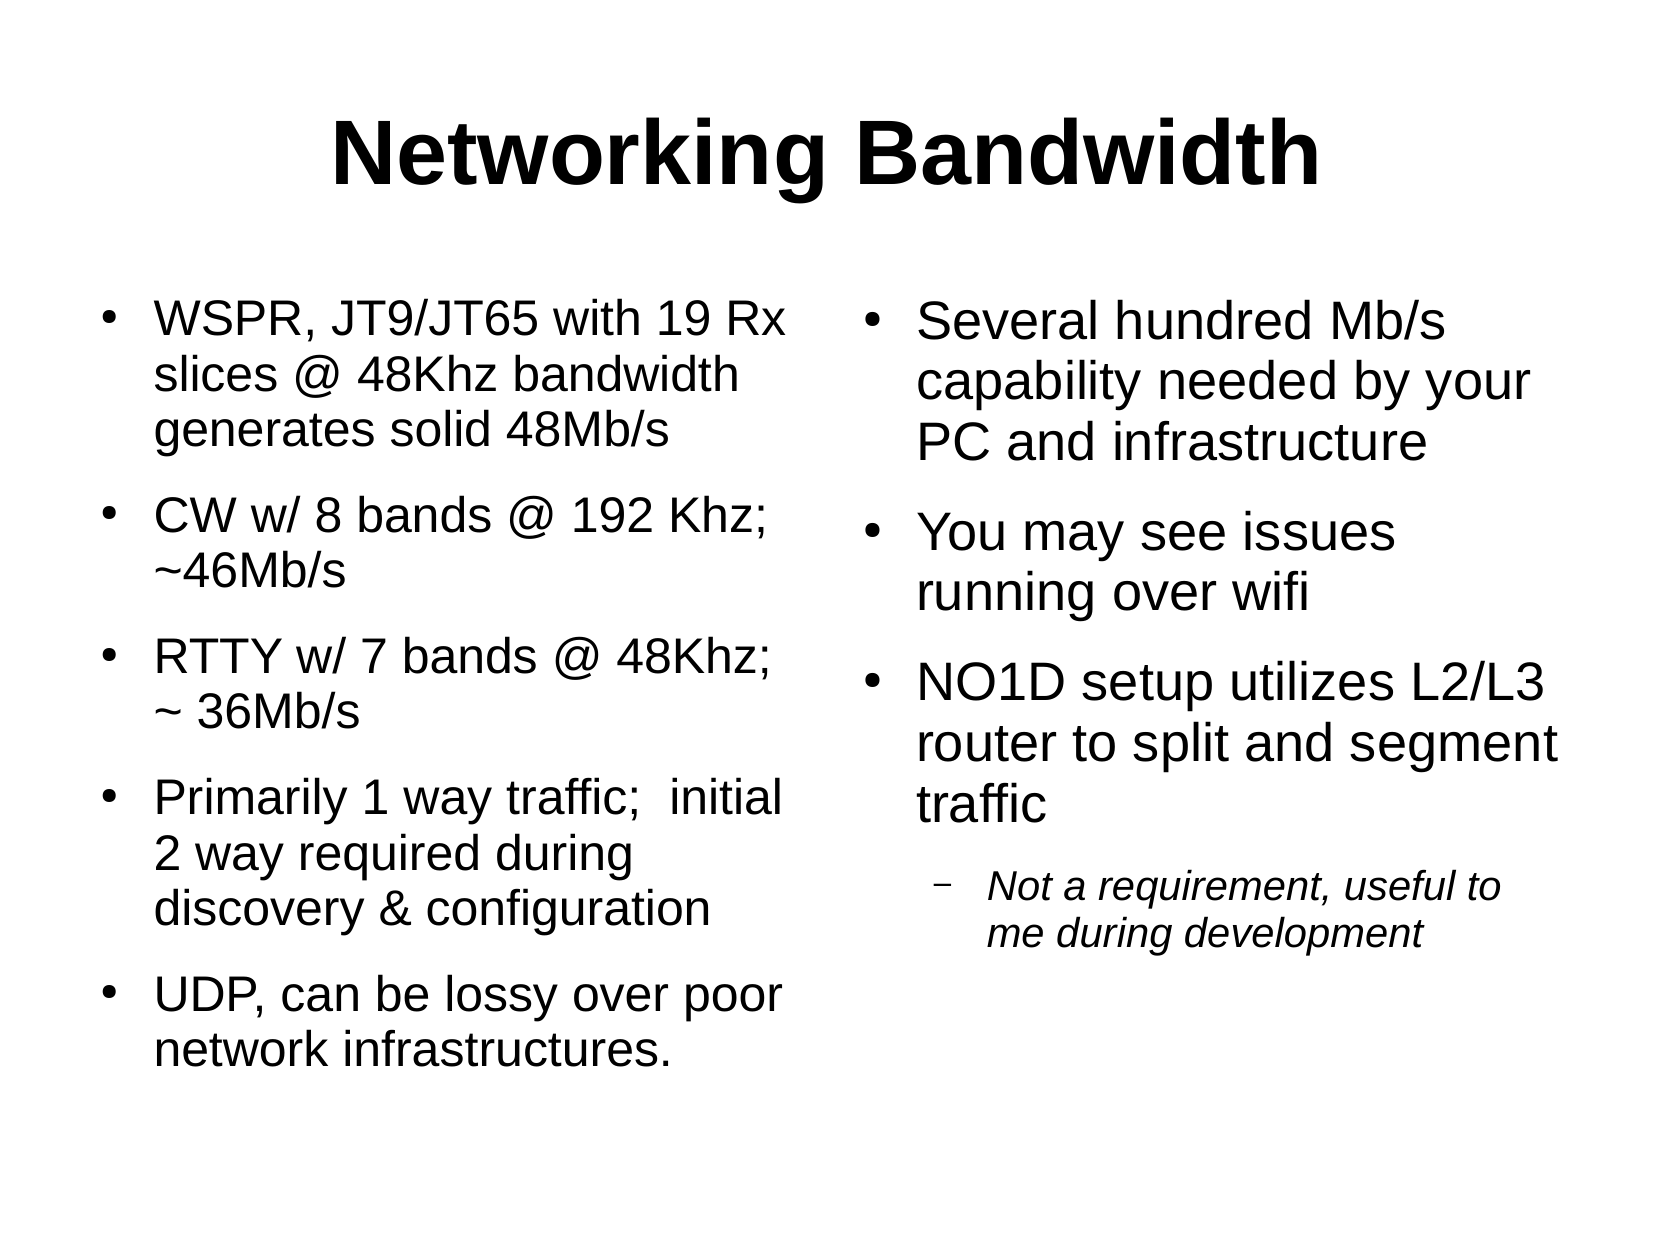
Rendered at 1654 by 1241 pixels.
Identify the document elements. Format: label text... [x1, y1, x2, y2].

title Networking Bandwidth [82, 49, 1571, 257]
list Several hundred Mb/s capability needed by your PC and infrastructure You may see issues running over wifi NO1D setup utilizes L2/L3 router to split and segment traffic Not a requirement, useful to me during development [845, 290, 1572, 1010]
list WSPR, JT9/JT65 with 19 Rx slices @ 48Khz bandwidth generates solid 48Mb/s CW w/ 8 bands @ 192 Khz; ~46Mb/s RTTY w/ 7 bands @ 48Khz; ~ 36Mb/s Primarily 1 way traffic; initial 2 way required during discovery & configuration UDP, can be lossy over poor network infrastructures. [82, 290, 809, 1010]
